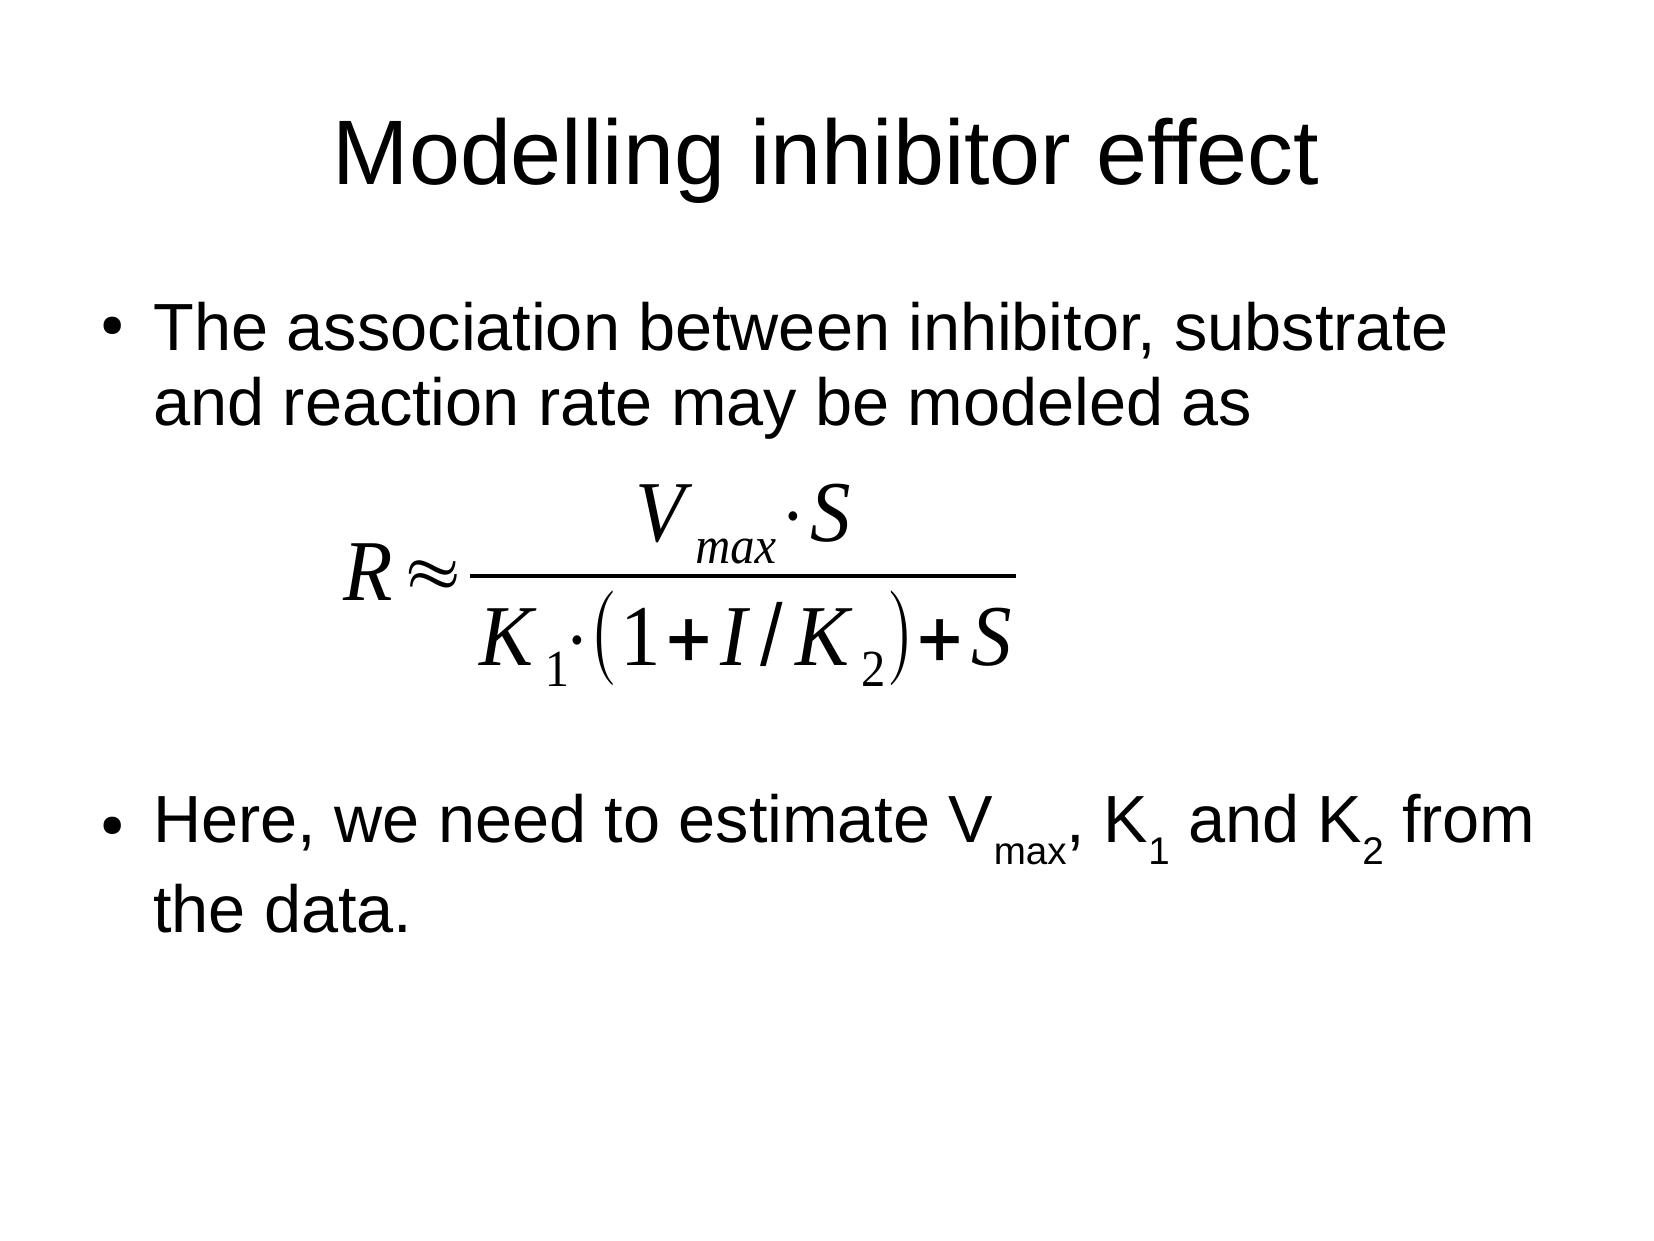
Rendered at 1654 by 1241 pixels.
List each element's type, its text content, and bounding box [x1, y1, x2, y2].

chart [318, 460, 1040, 697]
title Modelling inhibitor effect [82, 49, 1571, 257]
list The association between inhibitor, substrate and reaction rate may be modeled as Here, we need to estimate Vmax, K1 and K2 from the data. [82, 290, 1571, 1010]
